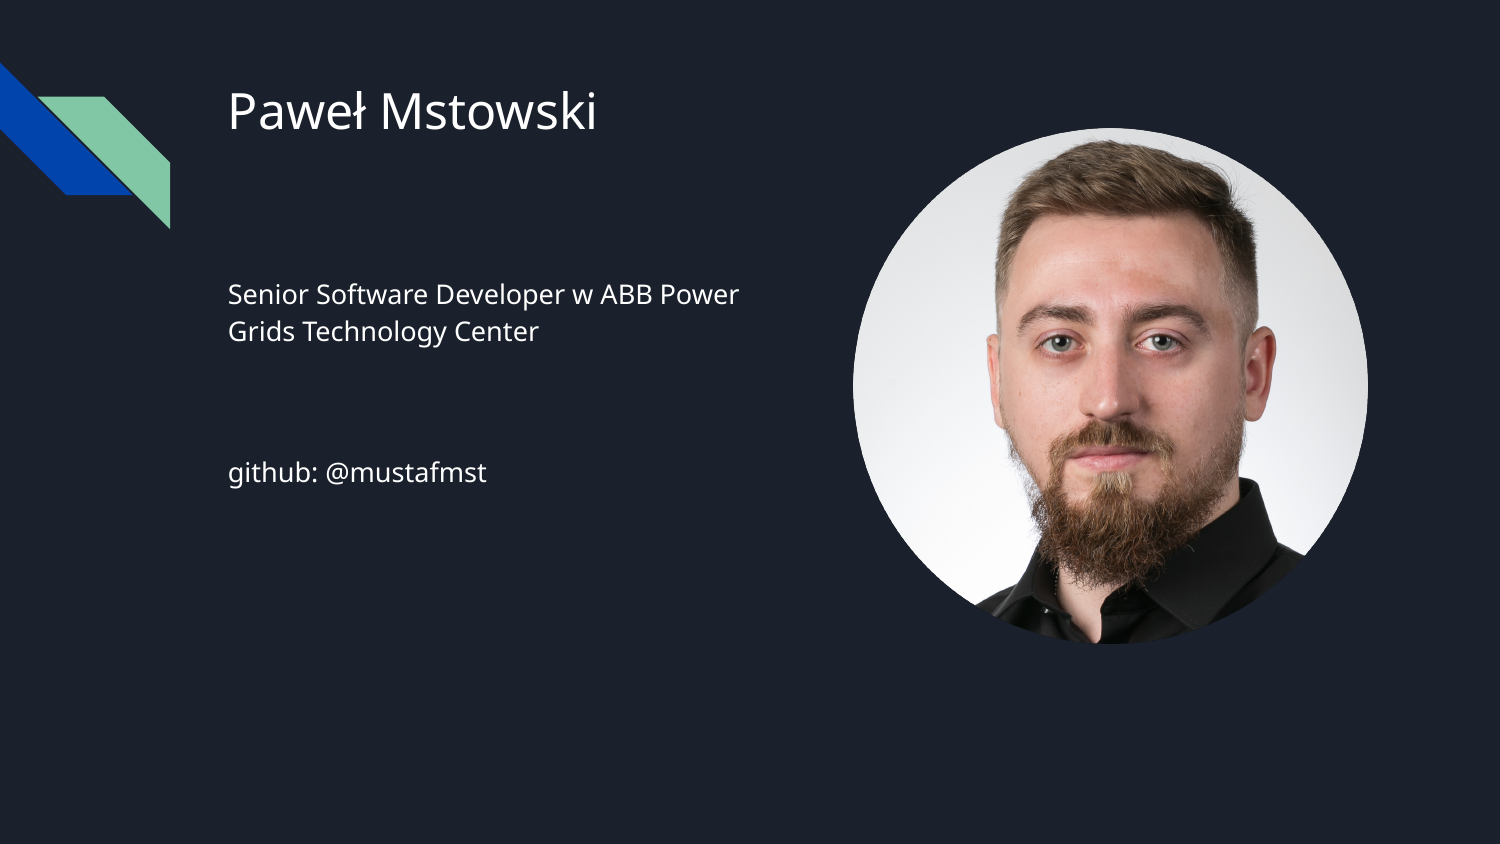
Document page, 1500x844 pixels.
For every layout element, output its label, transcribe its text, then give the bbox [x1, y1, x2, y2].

picture [853, 128, 1368, 644]
list Senior Software Developer w ABB Power Grids Technology Center github: @mustafmst [212, 257, 772, 735]
title Paweł Mstowski [212, 64, 1368, 215]
